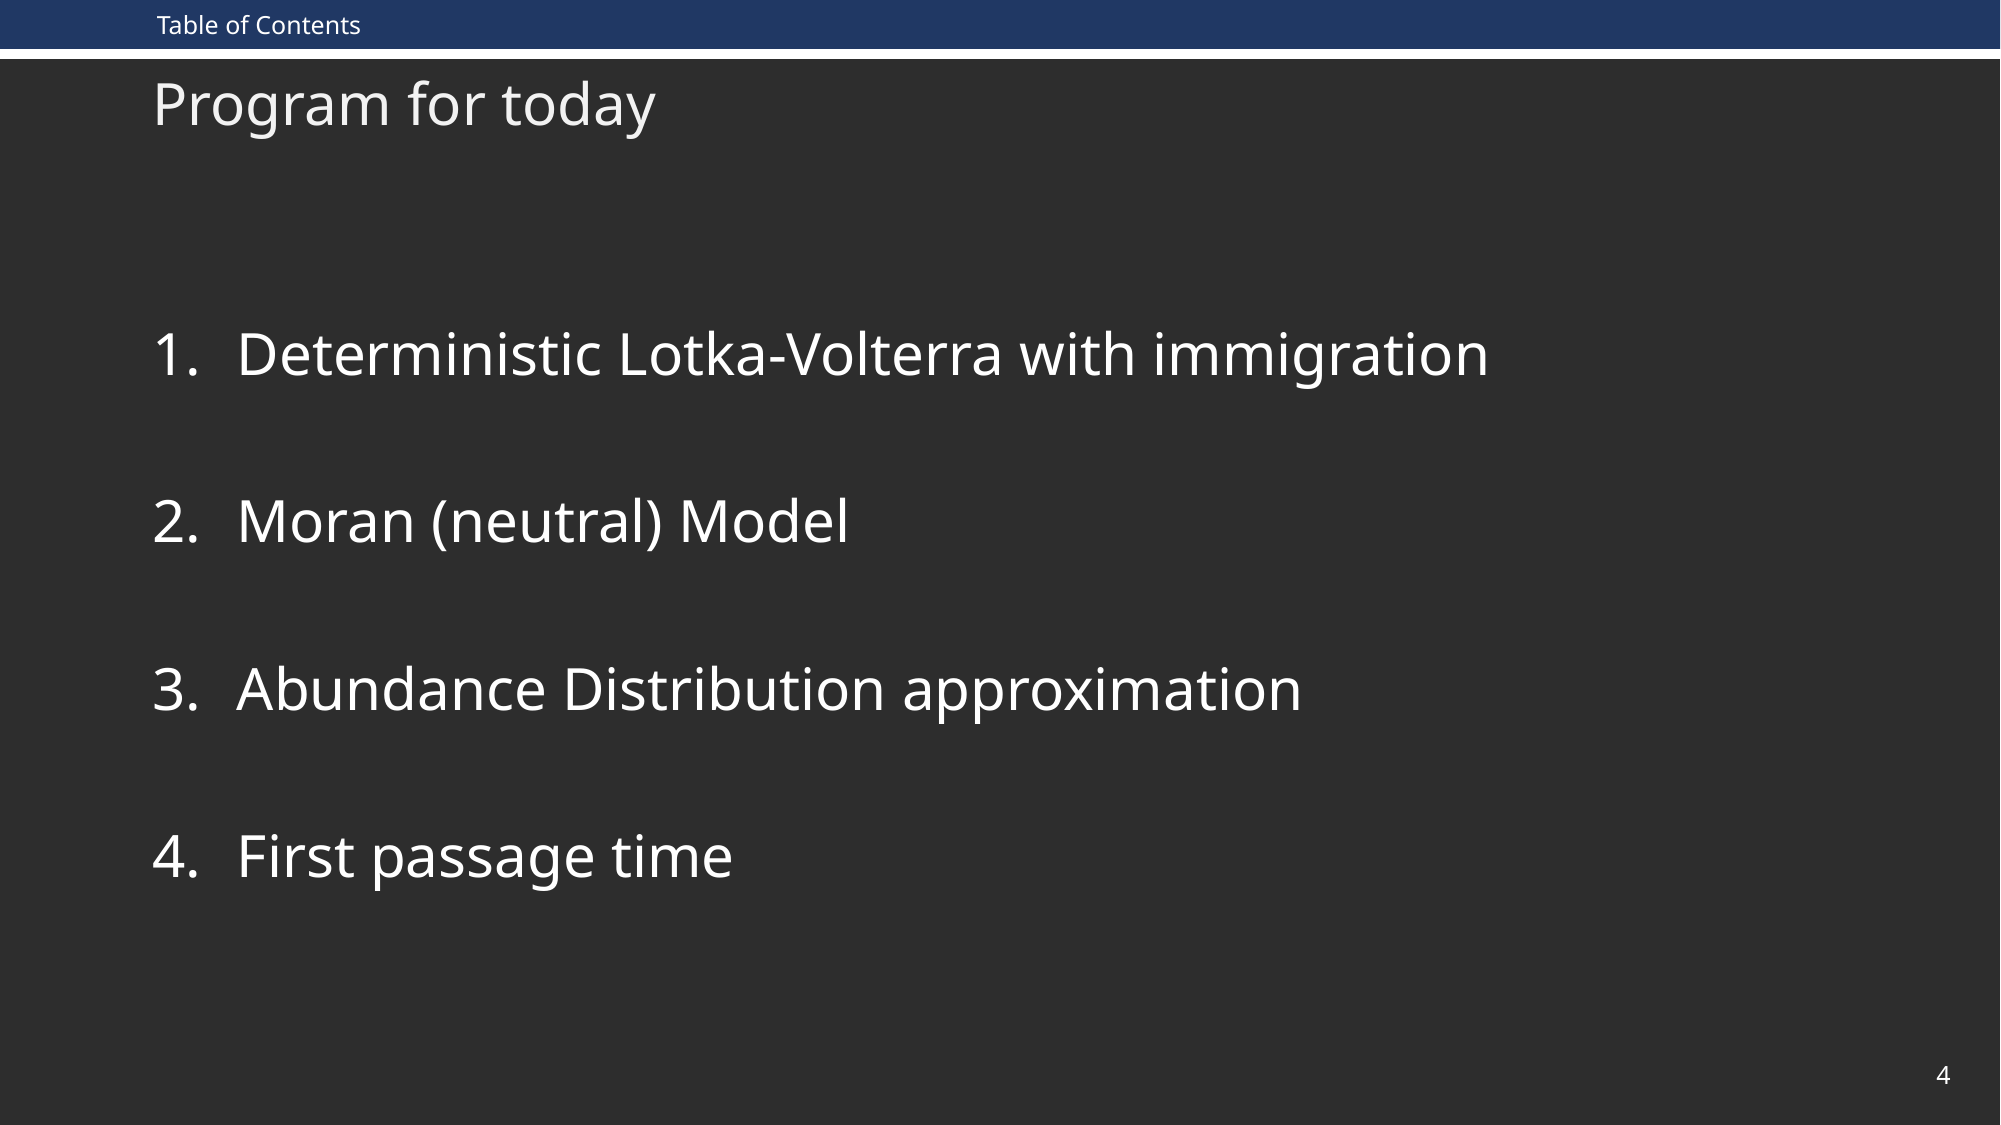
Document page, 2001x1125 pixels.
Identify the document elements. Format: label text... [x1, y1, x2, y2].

title Program for today [137, 59, 1863, 169]
slide_number <number> [1515, 1046, 1966, 1107]
footer Table of Contents [0, 0, 519, 51]
list Deterministic Lotka-Volterra with immigration Moran (neutral) Model Abundance Distribution approximation First passage time [137, 188, 1863, 1028]
